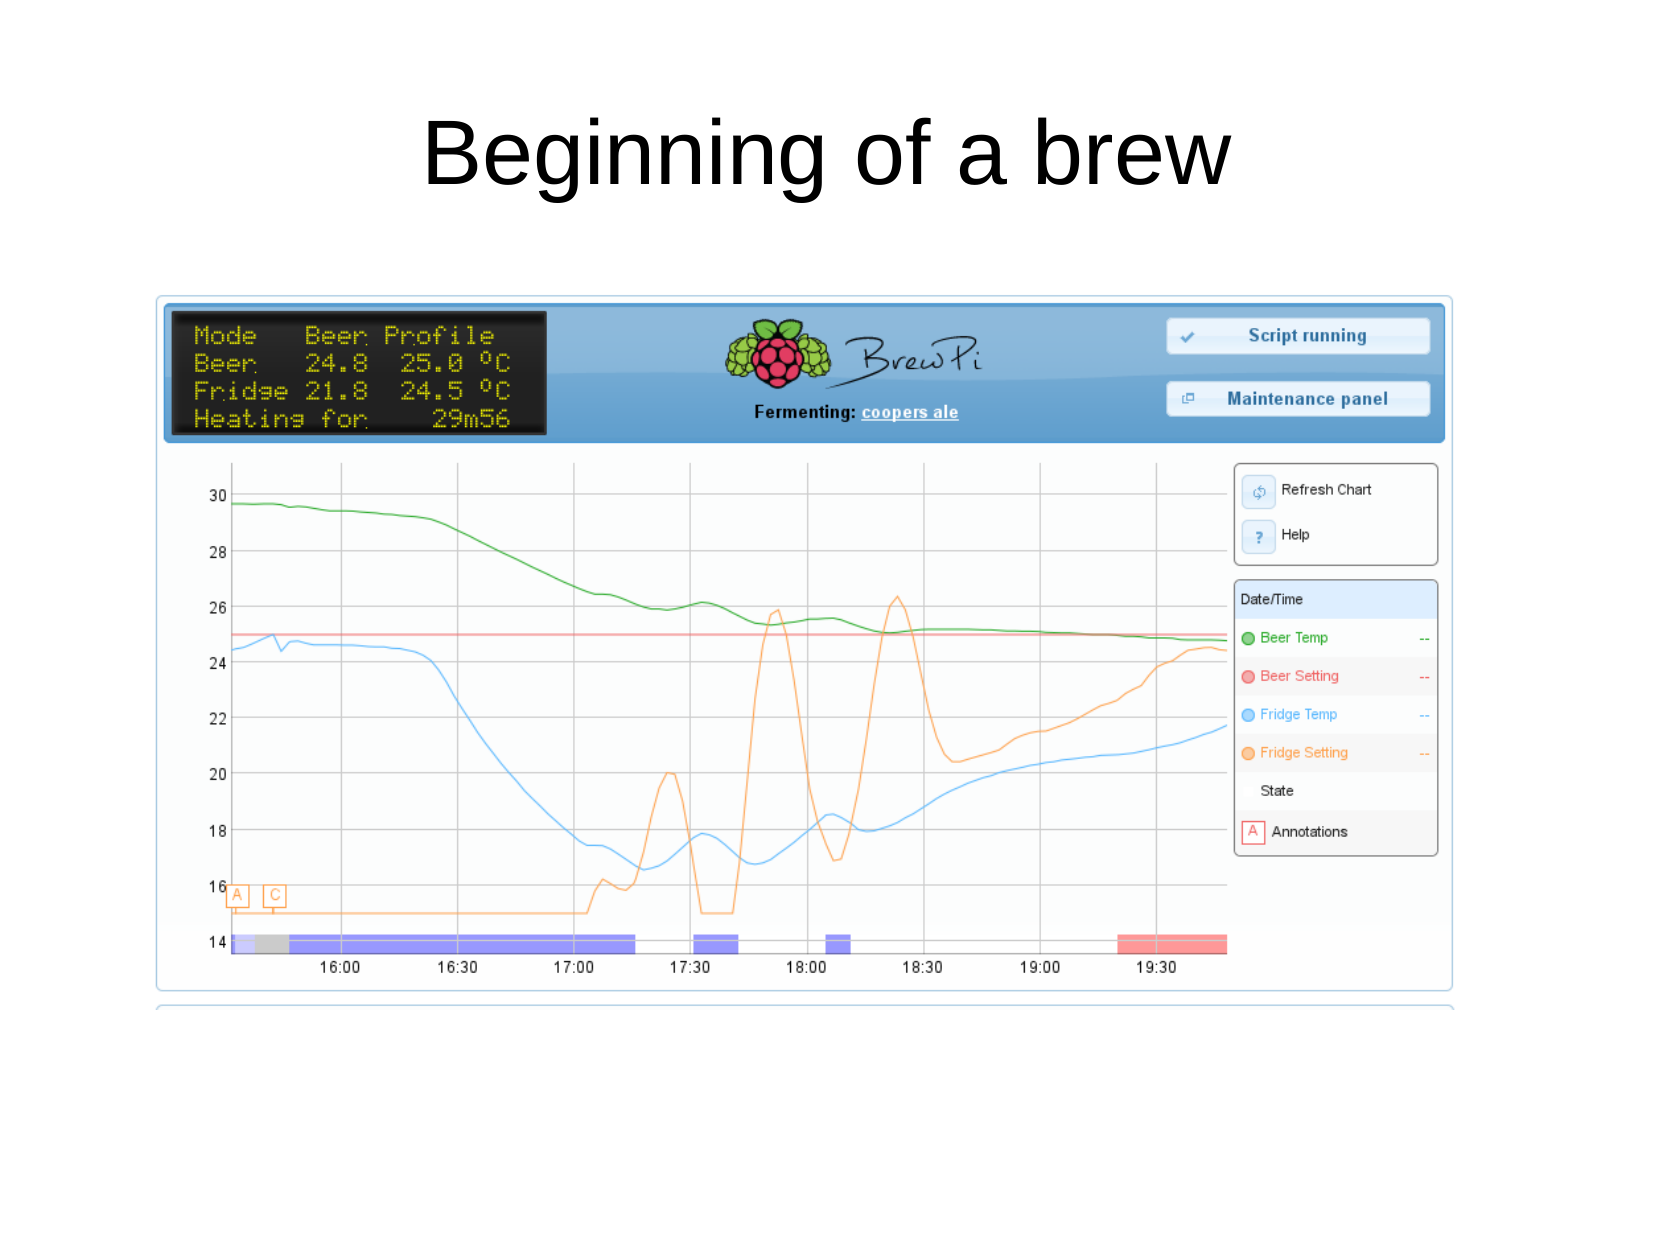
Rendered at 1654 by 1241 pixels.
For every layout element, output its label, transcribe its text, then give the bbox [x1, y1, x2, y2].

title Beginning of a brew [82, 49, 1571, 257]
picture [152, 290, 1469, 1010]
